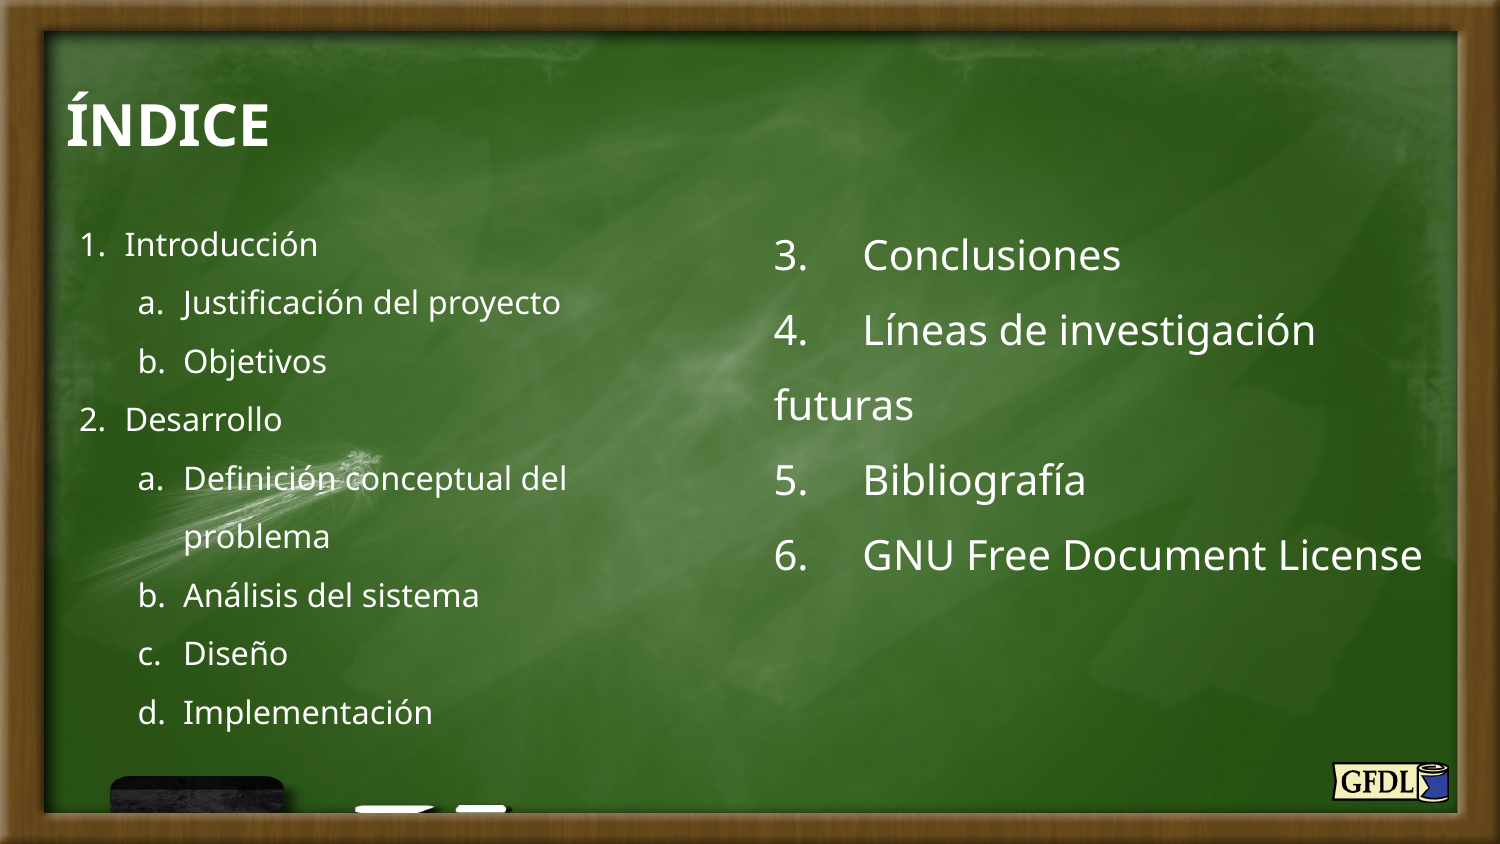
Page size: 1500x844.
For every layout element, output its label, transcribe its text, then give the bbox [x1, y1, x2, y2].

text_box 3. Conclusiones 4. Líneas de investigación futuras 5. Bibliografía 6. GNU Free Document License [758, 188, 1449, 595]
list Introducción Justificación del proyecto Objetivos Desarrollo Definición conceptual del problema Análisis del sistema Diseño Implementación [51, 189, 718, 750]
title ÍNDICE [51, 72, 1449, 167]
picture [0, 0, 1500, 844]
